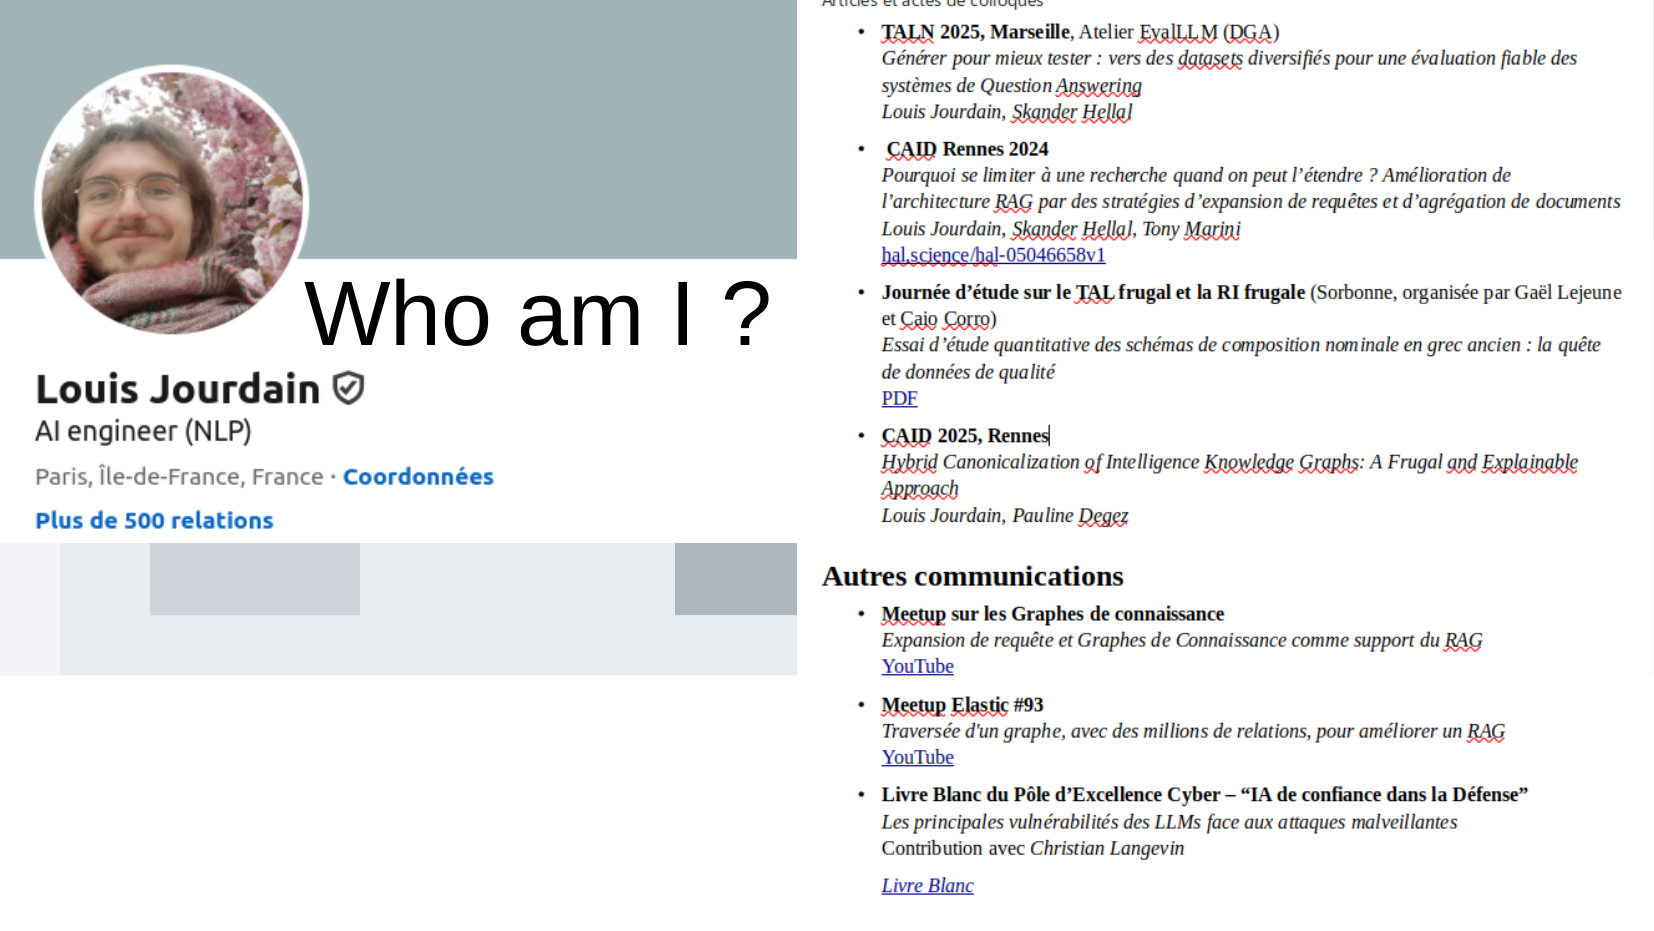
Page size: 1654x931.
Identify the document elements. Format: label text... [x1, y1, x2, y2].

picture [0, 0, 1654, 916]
title Who am I ? [0, 236, 797, 392]
